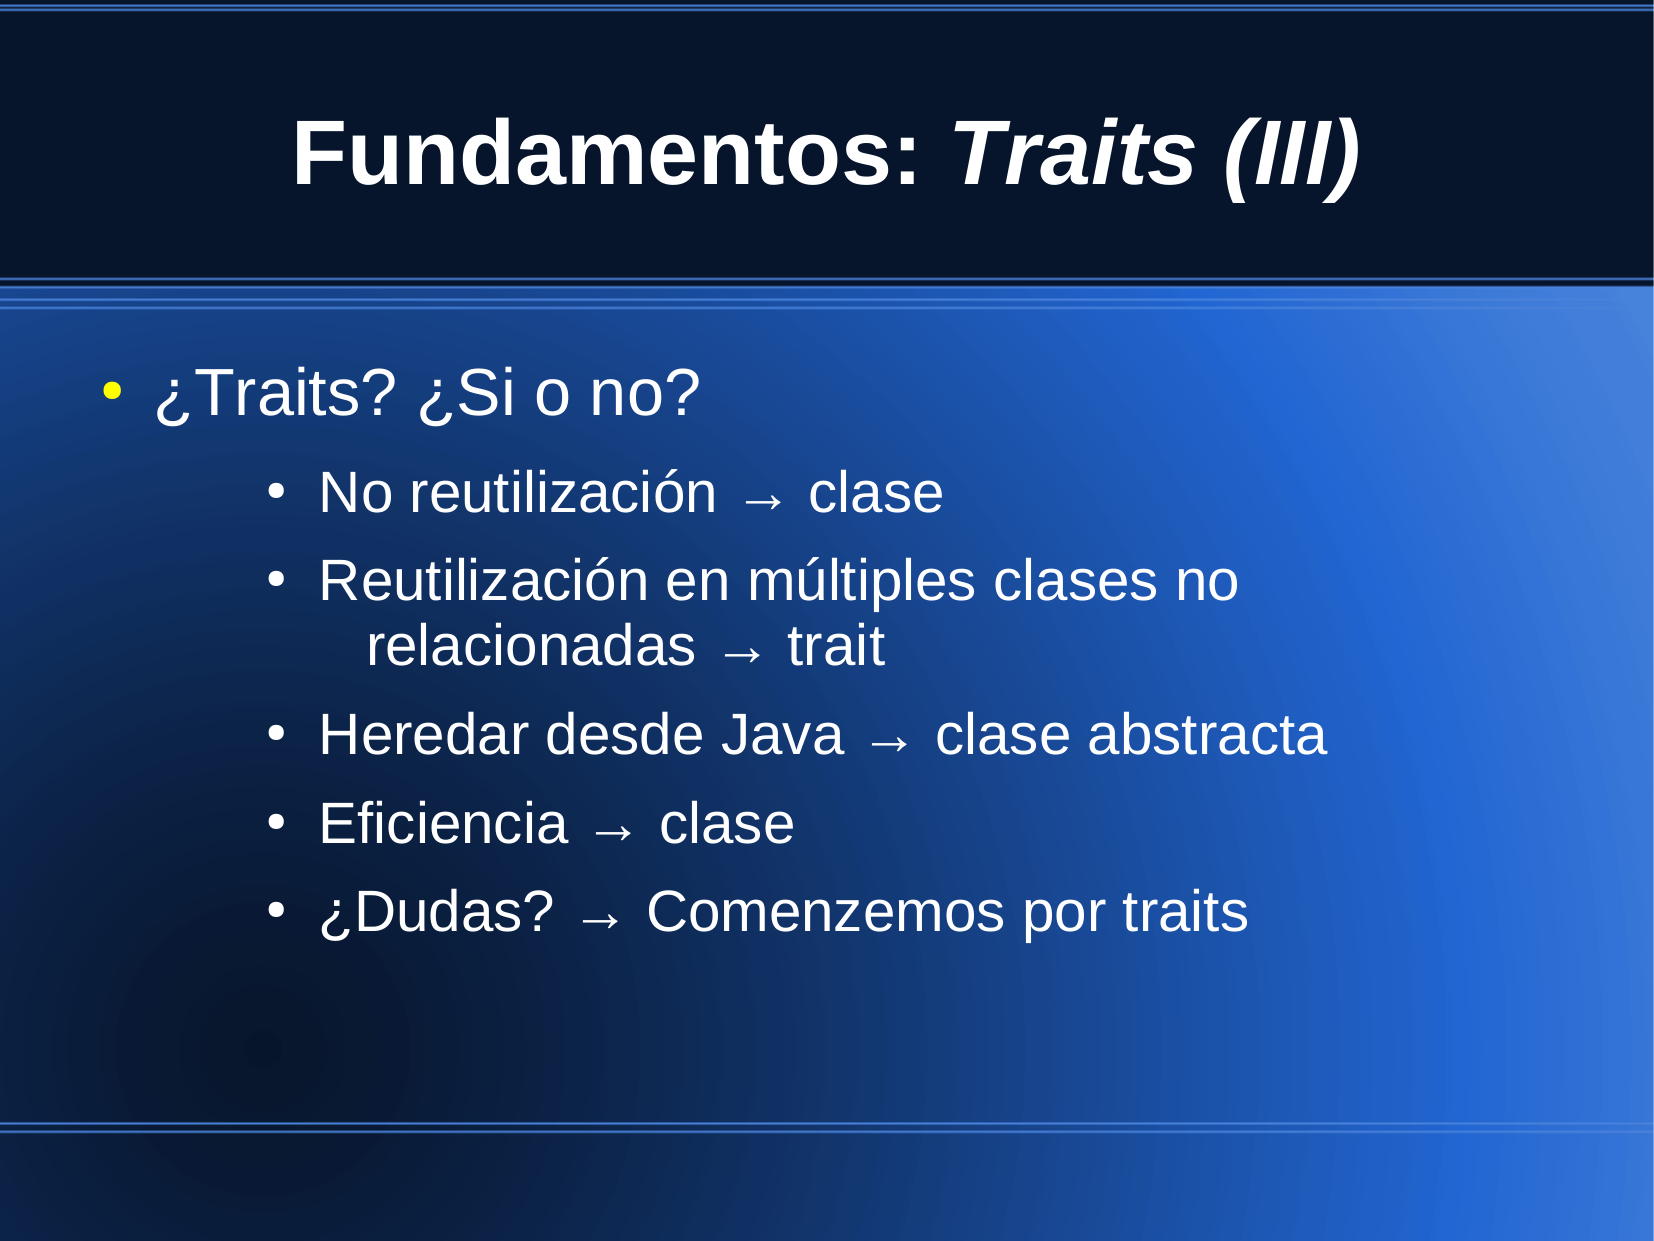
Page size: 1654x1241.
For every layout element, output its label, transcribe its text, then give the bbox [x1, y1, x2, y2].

list ¿Traits? ¿Si o no? No reutilización → clase Reutilización en múltiples clases no relacionadas → trait Heredar desde Java → clase abstracta Eficiencia → clase ¿Dudas? → Comenzemos por traits [82, 355, 1571, 1174]
picture [0, 0, 1654, 1241]
title Fundamentos: Traits (III) [82, 49, 1571, 257]
